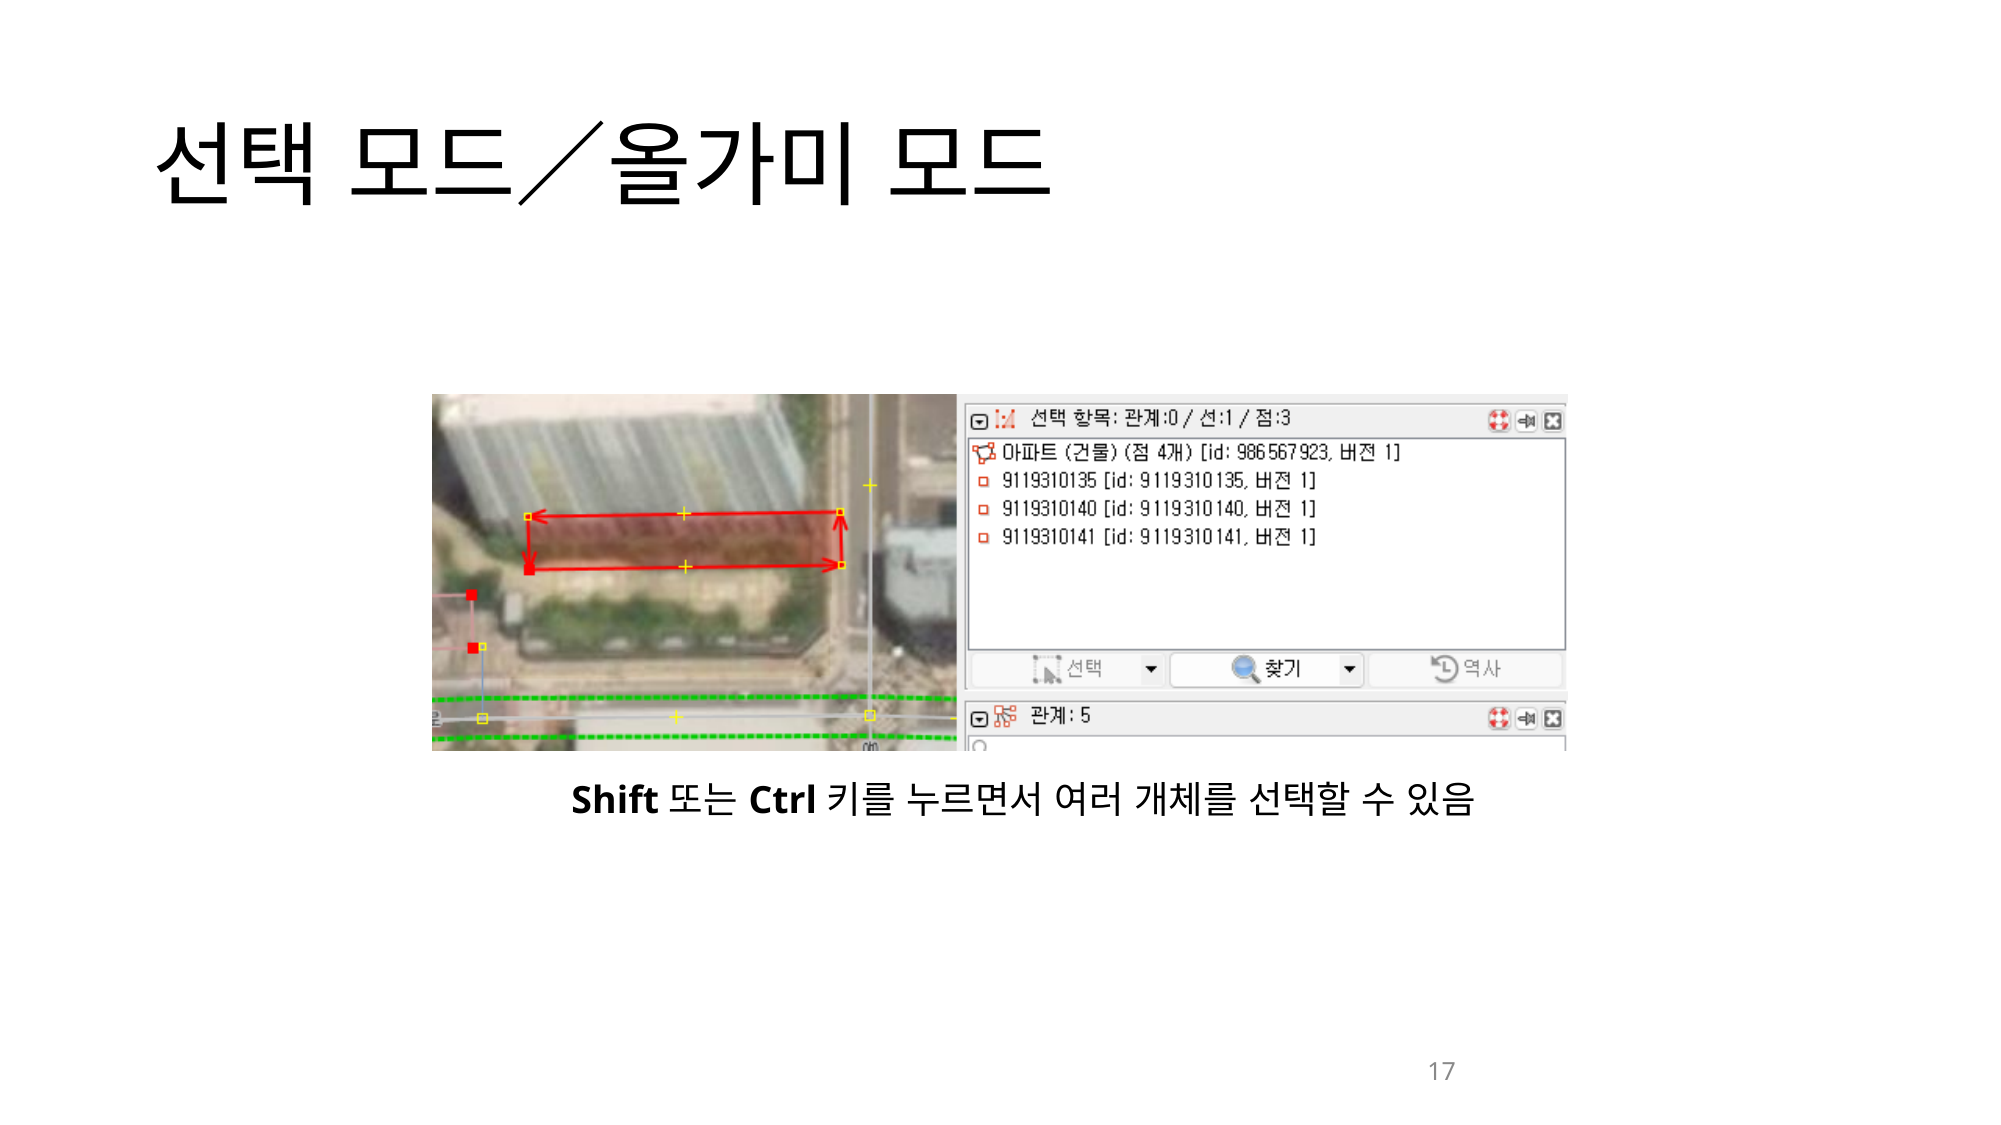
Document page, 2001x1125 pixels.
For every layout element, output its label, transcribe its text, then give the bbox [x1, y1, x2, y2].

text_box <숫자> [1412, 1042, 1863, 1103]
text_box Shift 또는 Ctrl 키를 누르면서 여러 개체를 선택할 수 있음 [556, 768, 1444, 830]
picture [432, 394, 1568, 751]
title 선택 모드／올가미 모드 [137, 59, 1863, 278]
